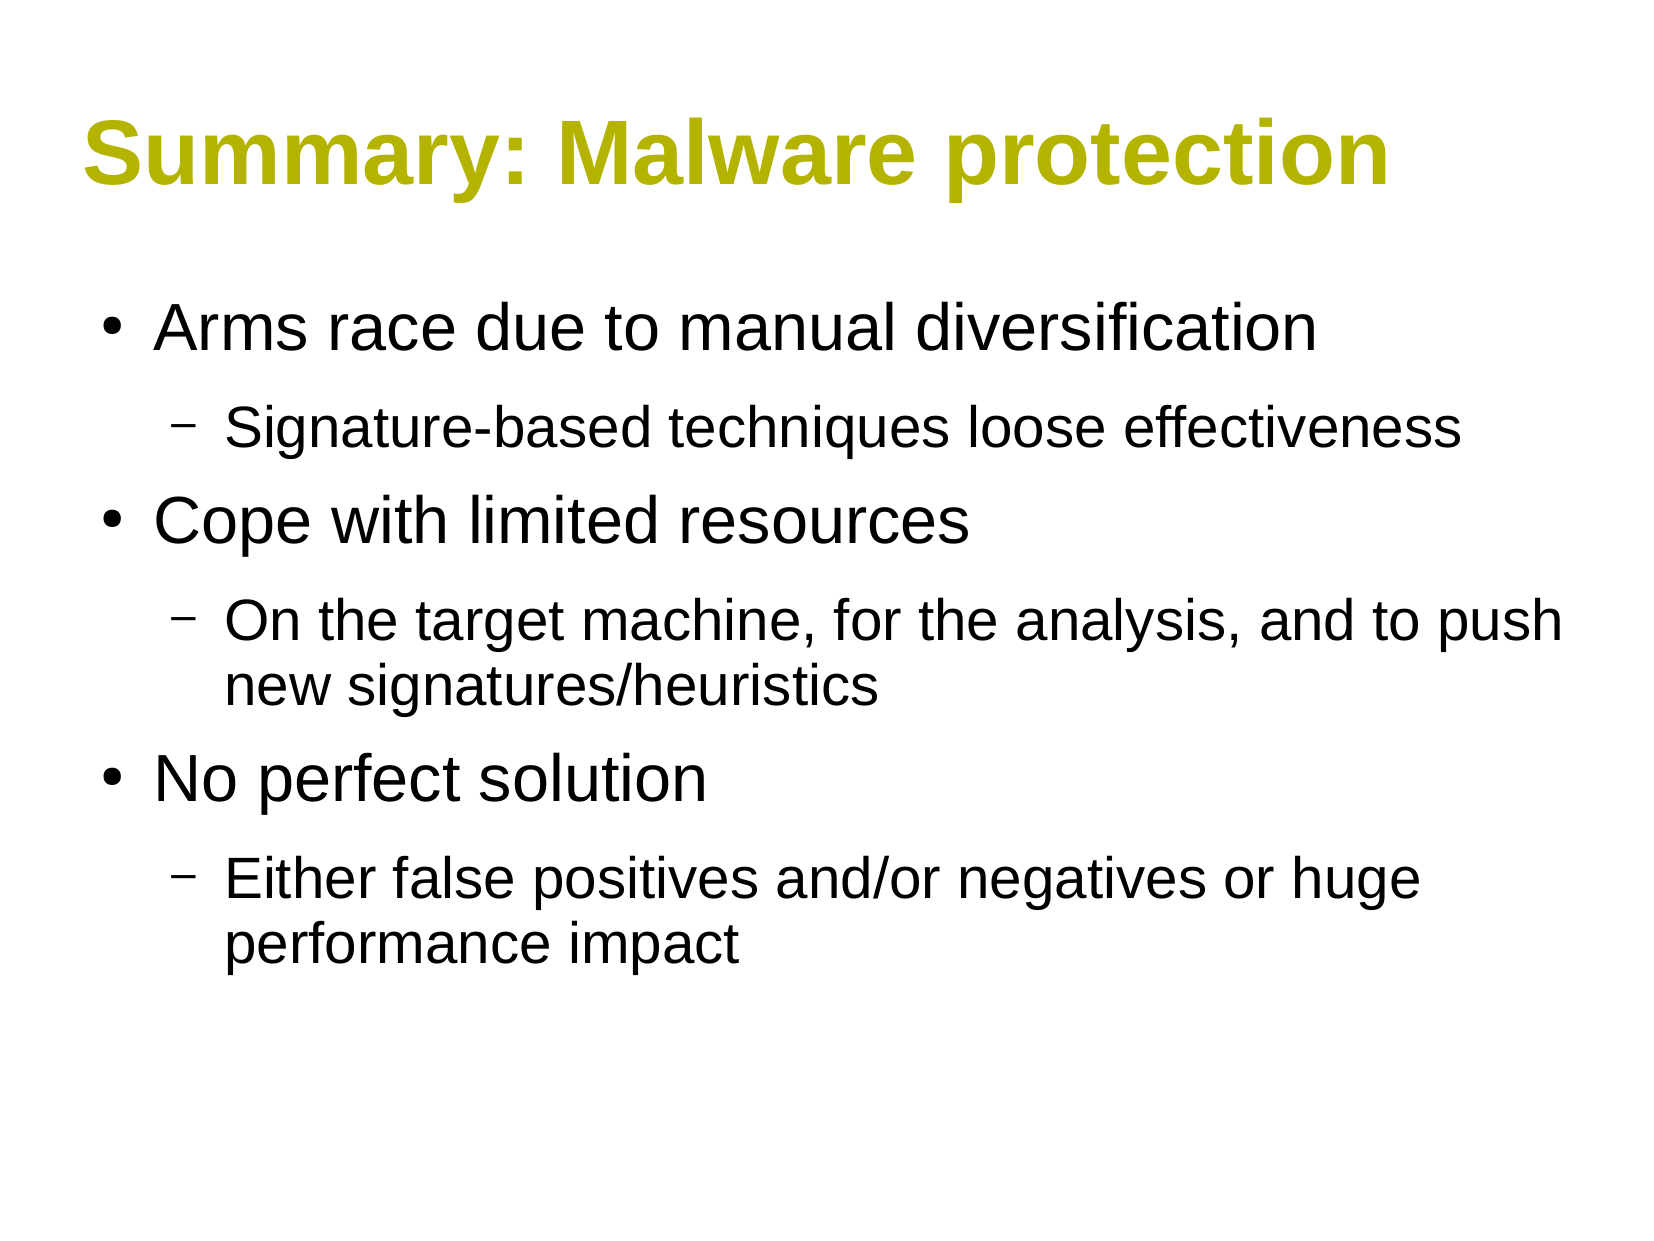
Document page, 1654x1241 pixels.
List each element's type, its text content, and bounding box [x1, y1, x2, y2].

title Summary: Malware protection [82, 49, 1571, 257]
list Arms race due to manual diversification Signature-based techniques loose effectiveness Cope with limited resources On the target machine, for the analysis, and to push new signatures/heuristics No perfect solution Either false positives and/or negatives or huge performance impact [82, 290, 1571, 1081]
